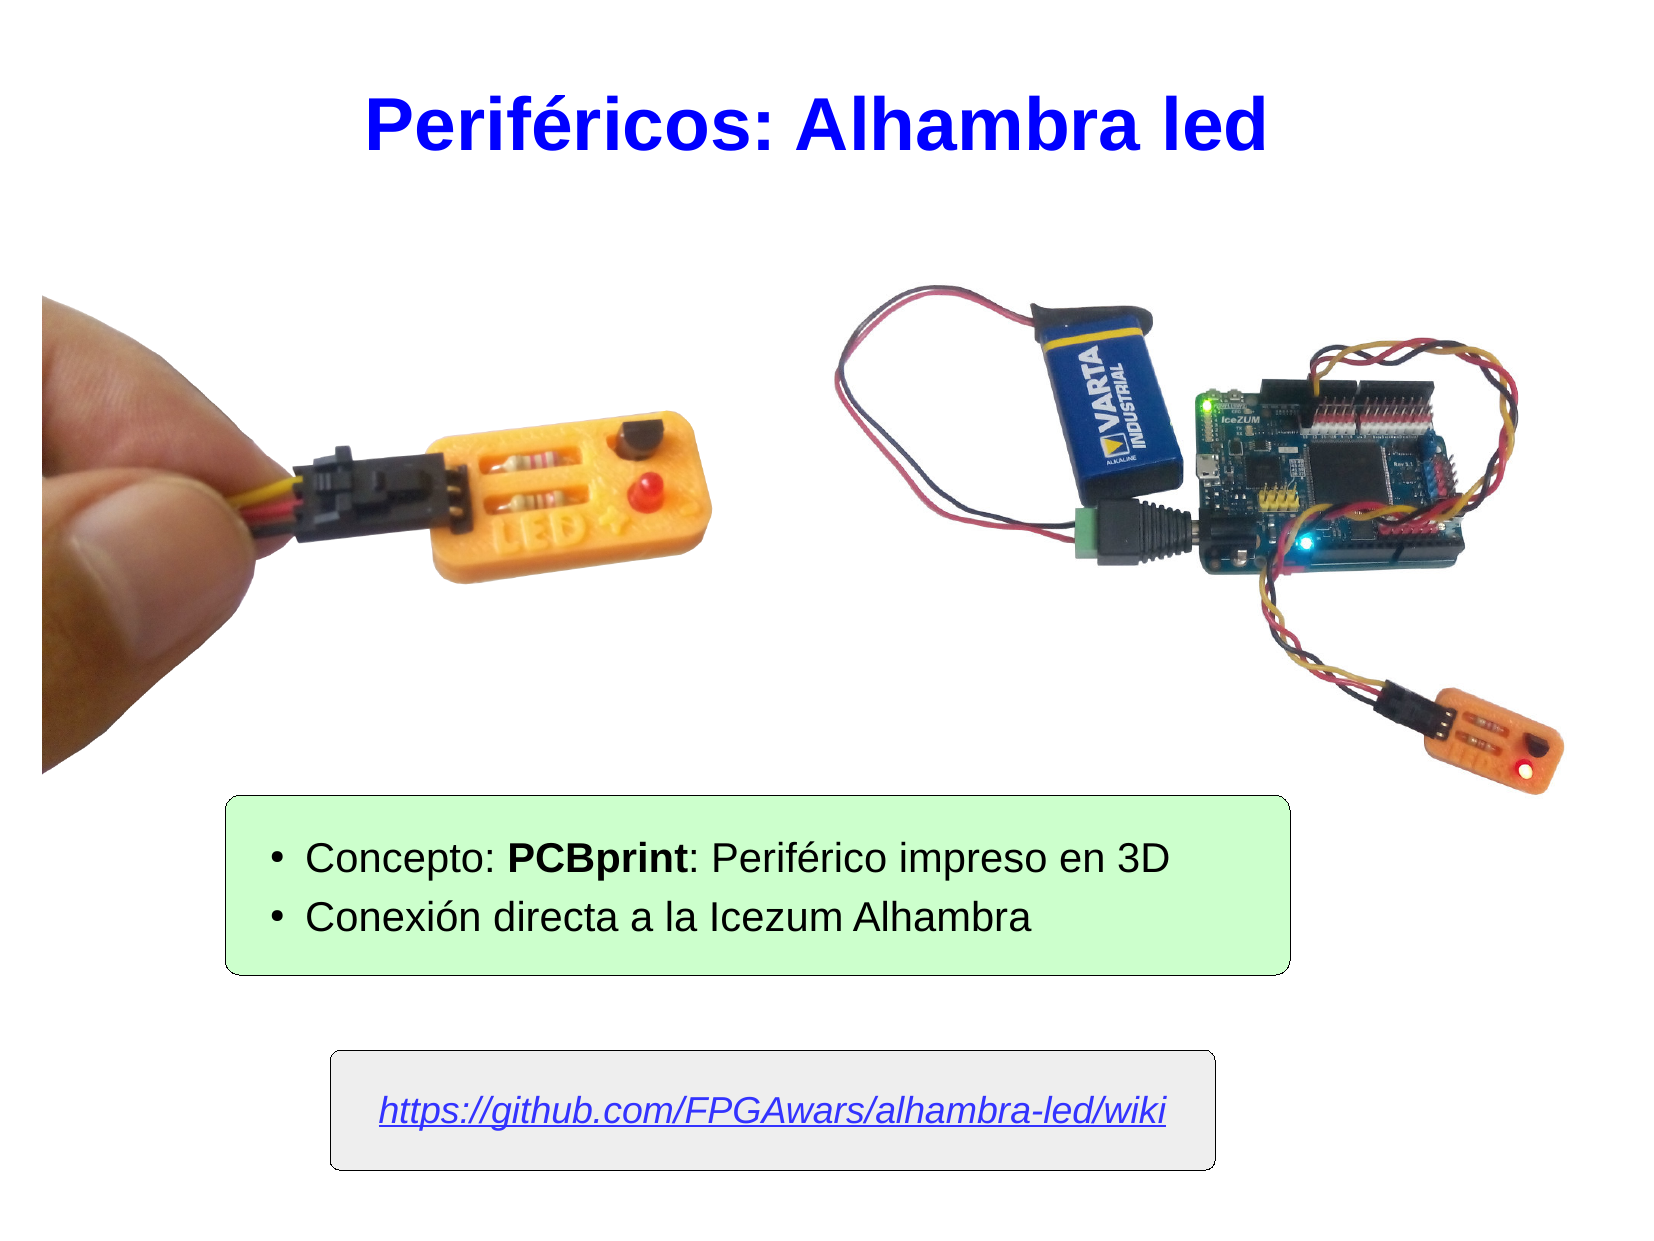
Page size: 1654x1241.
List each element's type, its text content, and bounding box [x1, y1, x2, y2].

text_box Concepto: PCBprint: Periférico impreso en 3D Conexión directa a la Icezum Alhambra [255, 827, 1306, 963]
picture [42, 194, 1576, 828]
text_box Periféricos: Alhambra led [90, 75, 1546, 174]
text_box https://github.com/FPGAwars/alhambra-led/wiki [330, 1050, 1216, 1171]
text_box [225, 795, 1291, 976]
